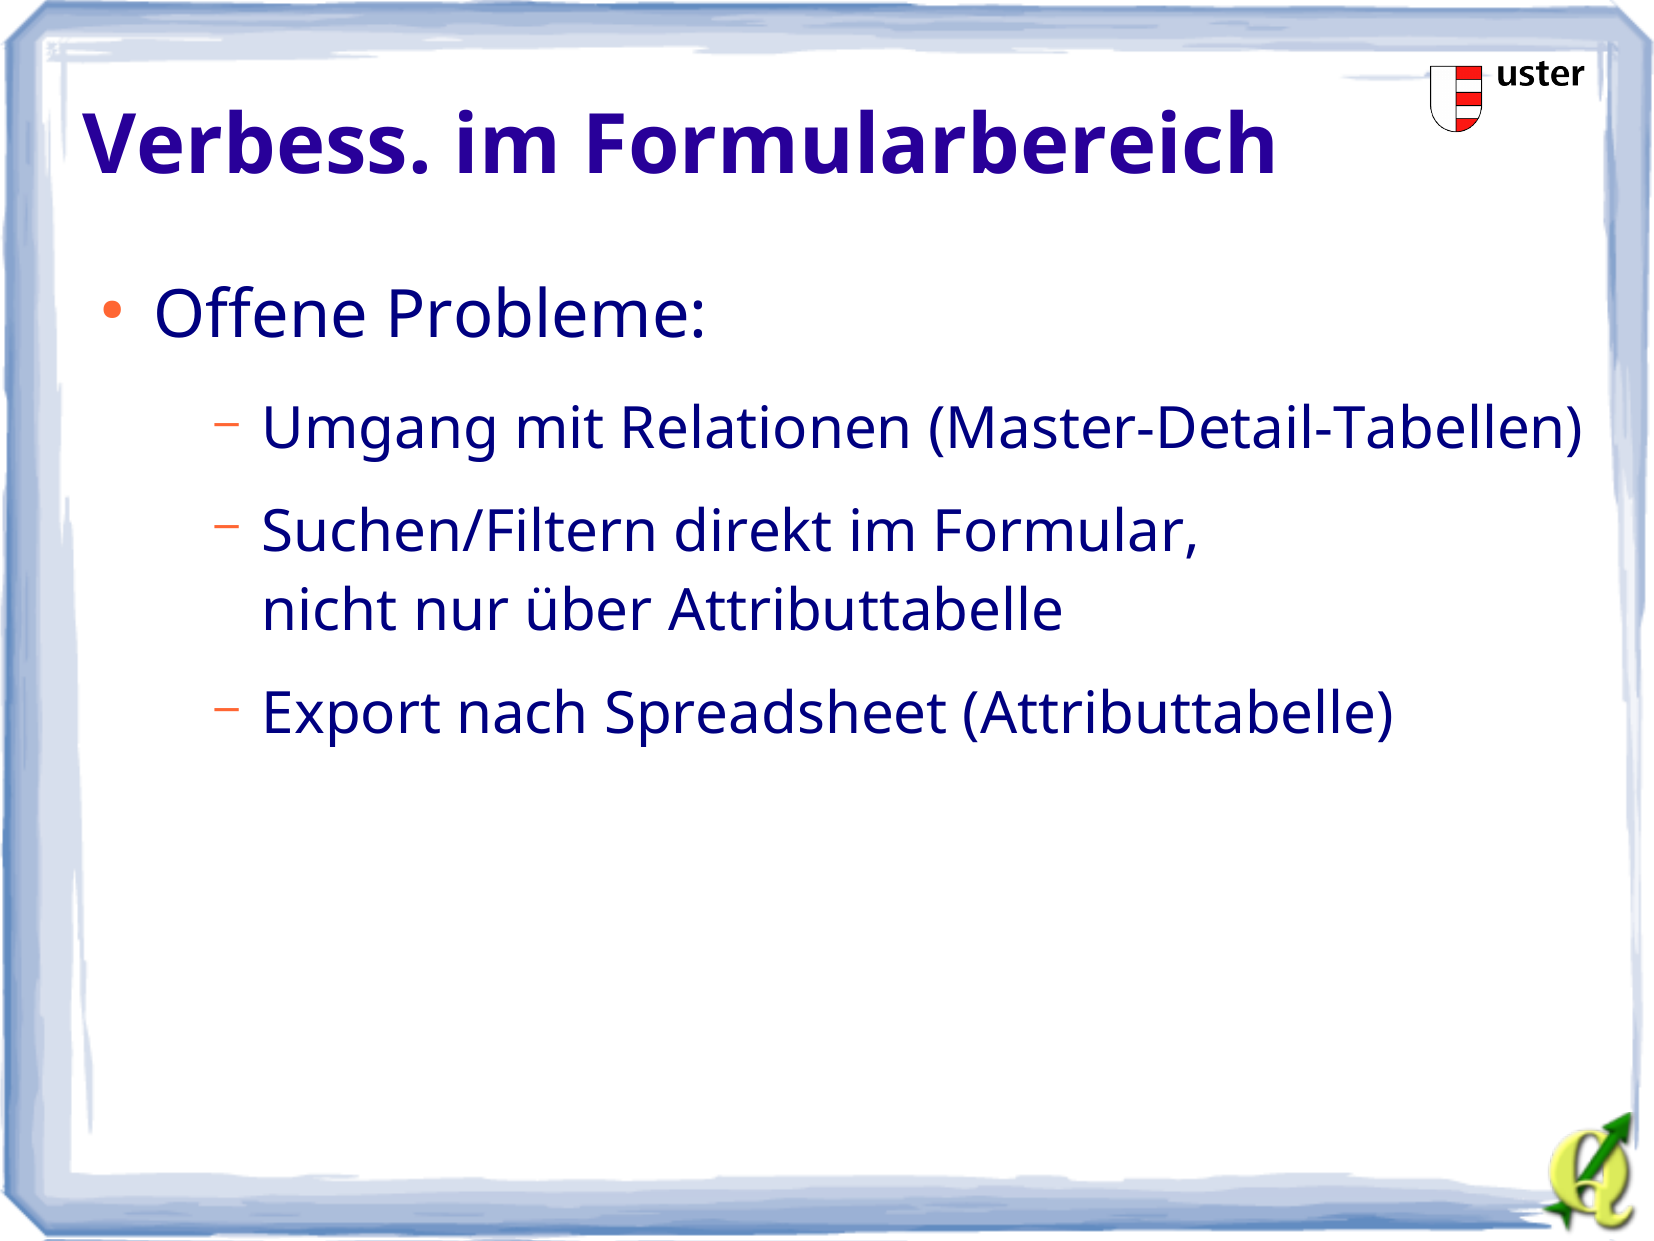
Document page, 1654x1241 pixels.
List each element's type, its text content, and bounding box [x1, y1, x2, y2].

list Offene Probleme: Umgang mit Relationen (Master-Detail-Tabellen) Suchen/Filtern direkt im Formular, nicht nur über Attributtabelle Export nach Spreadsheet (Attributtabelle) [82, 265, 1601, 1070]
title Verbess. im Formularbereich [82, 45, 1571, 238]
picture [0, 0, 1654, 1241]
